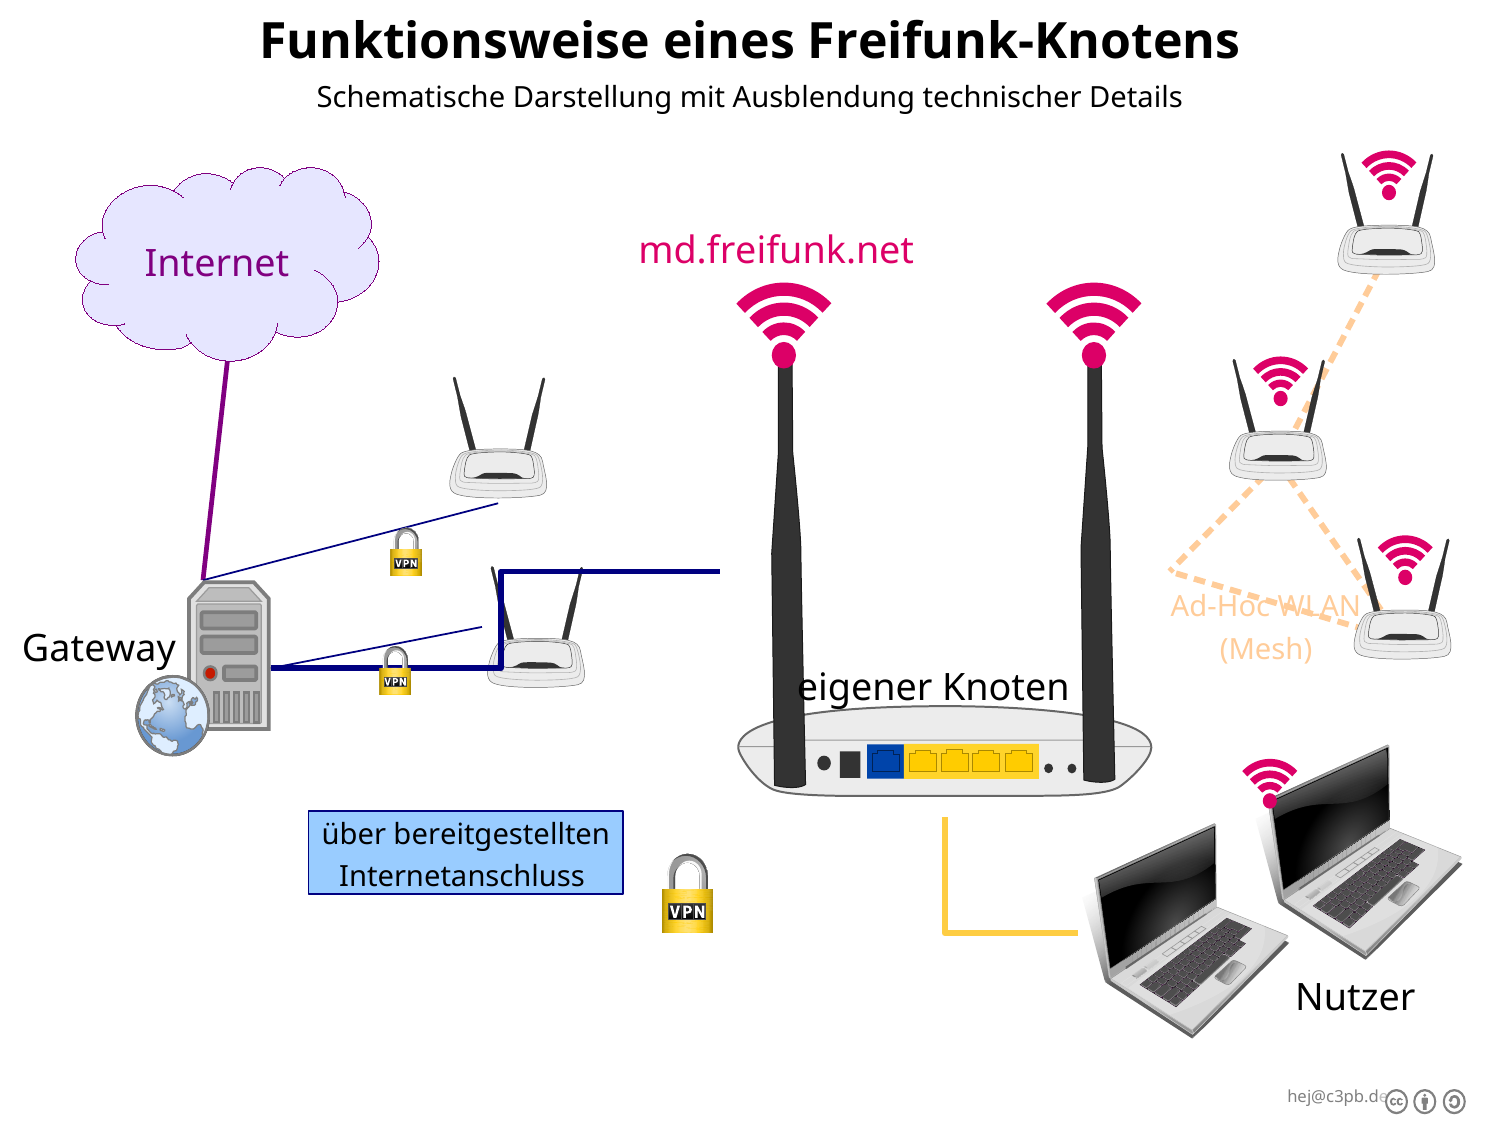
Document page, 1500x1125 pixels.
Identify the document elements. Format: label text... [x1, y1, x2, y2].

picture [481, 574, 591, 693]
text_box hej@c3pb.de [1287, 1082, 1416, 1118]
text_box über bereitgestellten Internetanschluss [308, 811, 624, 895]
picture [379, 645, 412, 696]
picture [481, 561, 591, 665]
picture [1077, 744, 1468, 1044]
text_box md.freifunk.net [622, 211, 1041, 273]
text_box Ad-Hoc WLAN (Mesh) [1155, 574, 1369, 661]
picture [135, 580, 271, 757]
text_box Nutzer [1295, 957, 1423, 1019]
picture [661, 852, 714, 935]
text_box eigener Knoten [781, 648, 1074, 709]
picture [1348, 532, 1457, 665]
text_box Internet [75, 167, 380, 362]
picture [719, 278, 1170, 818]
text_box Gateway [6, 609, 188, 671]
text_box Funktionsweise eines Freifunk-Knotens Schematische Darstellung mit Ausblendung technischer Details [0, 0, 1500, 134]
picture [444, 371, 553, 504]
picture [389, 526, 423, 578]
picture [1332, 147, 1441, 280]
text_box [1379, 1088, 1472, 1119]
picture [1223, 353, 1333, 486]
